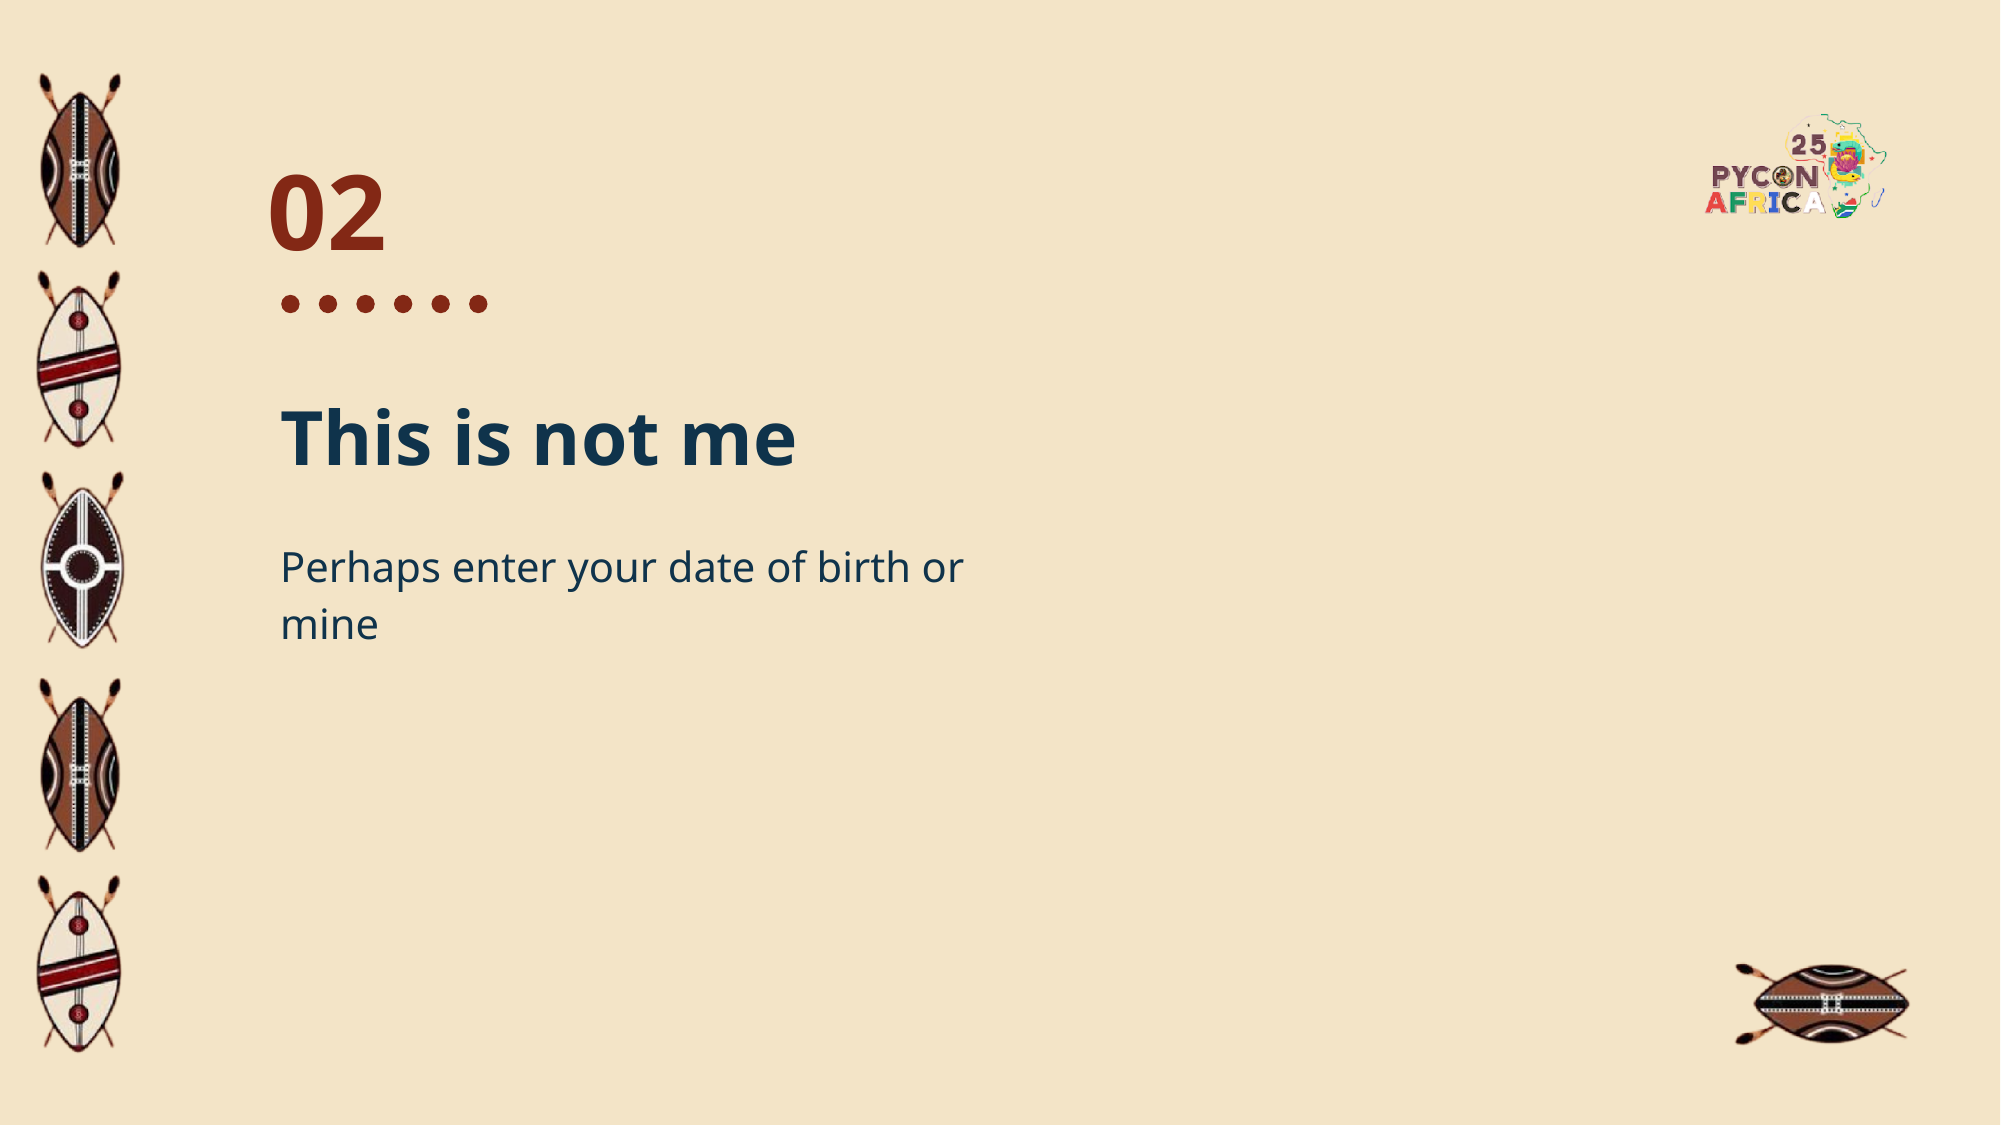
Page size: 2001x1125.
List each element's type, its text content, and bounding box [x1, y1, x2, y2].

text_box 02 [252, 137, 422, 281]
text_box [356, 294, 375, 314]
text_box This is not me [265, 406, 816, 496]
text_box [281, 294, 300, 314]
text_box [431, 294, 450, 314]
text_box Perhaps enter your date of birth or mine [265, 518, 1053, 607]
text_box [393, 294, 413, 314]
text_box [318, 294, 338, 314]
picture [0, 0, 2001, 1125]
text_box [469, 294, 488, 314]
